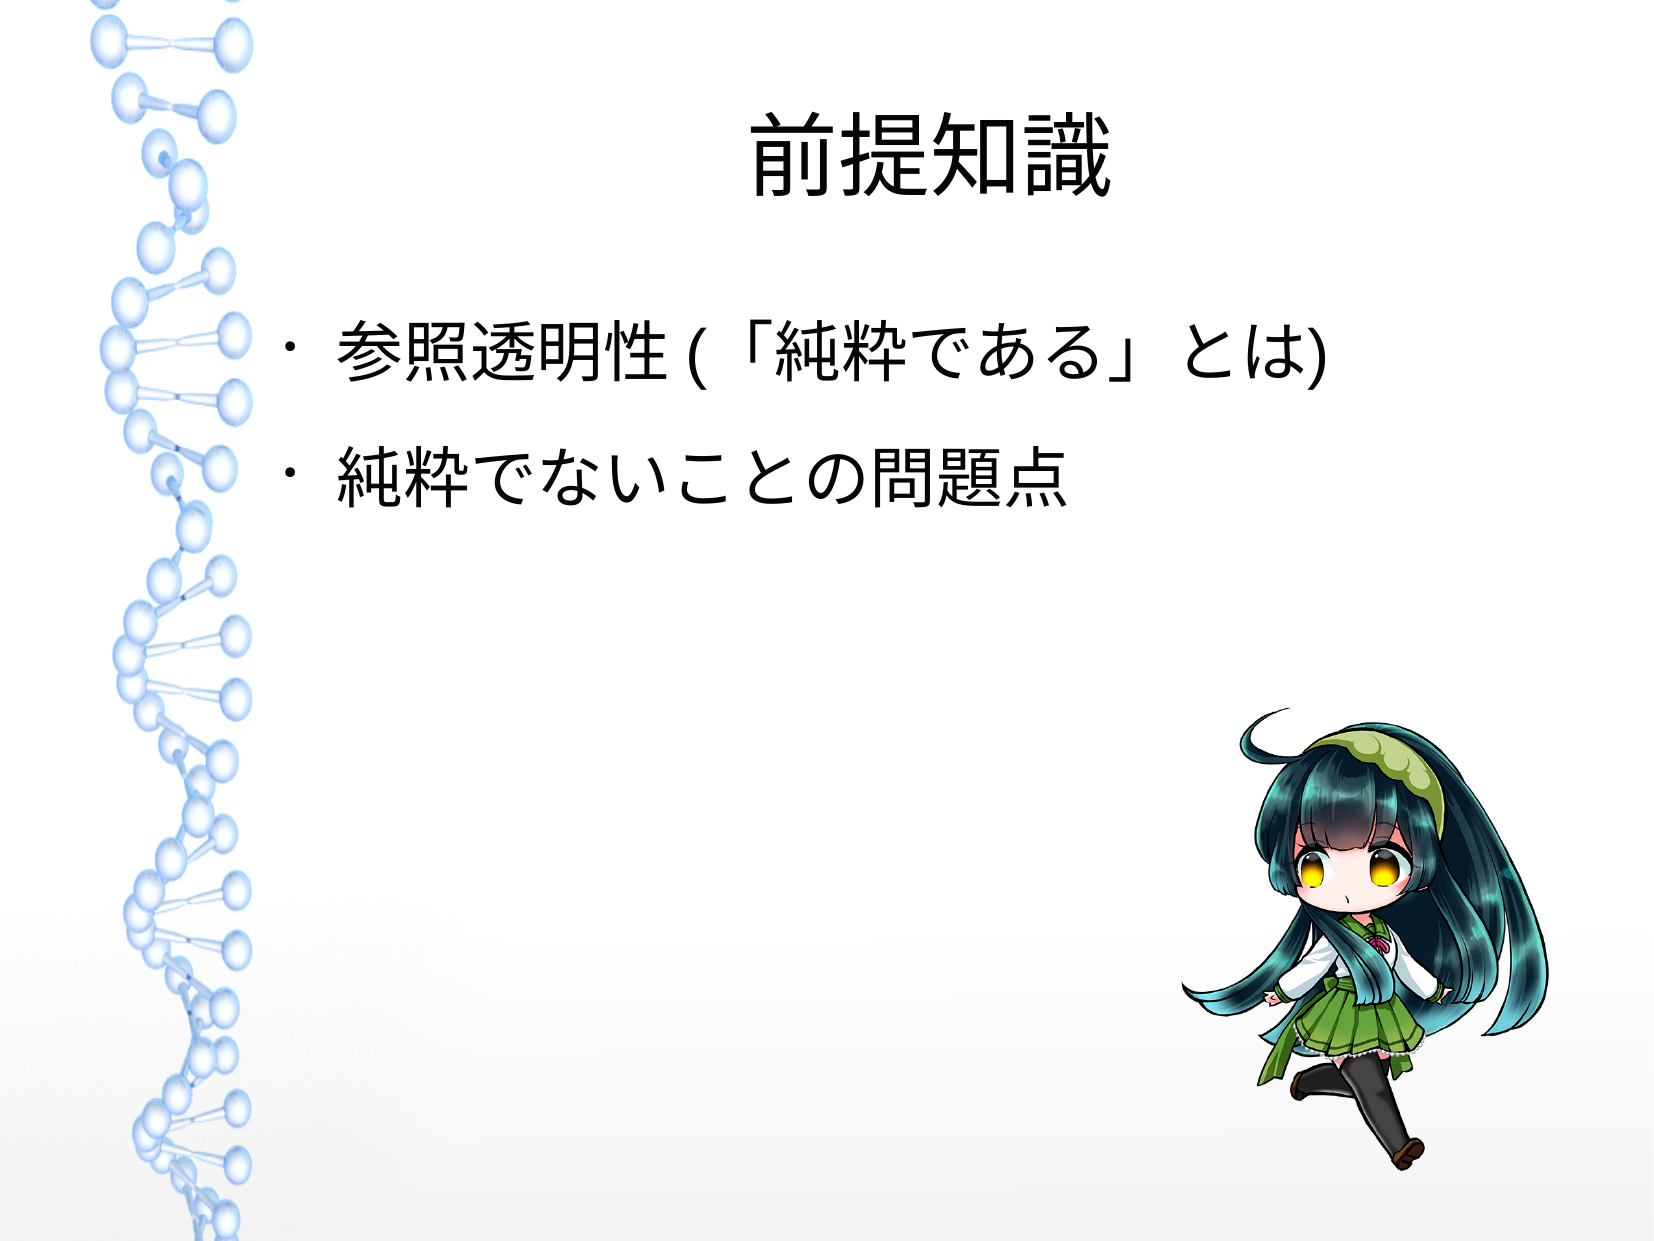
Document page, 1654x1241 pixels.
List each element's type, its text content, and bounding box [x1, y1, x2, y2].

title 前提知識 [265, 47, 1595, 252]
picture [0, 0, 1654, 1241]
list 参照透明性 (「純粋である」とは) 純粋でないことの問題点 [265, 299, 1595, 1019]
